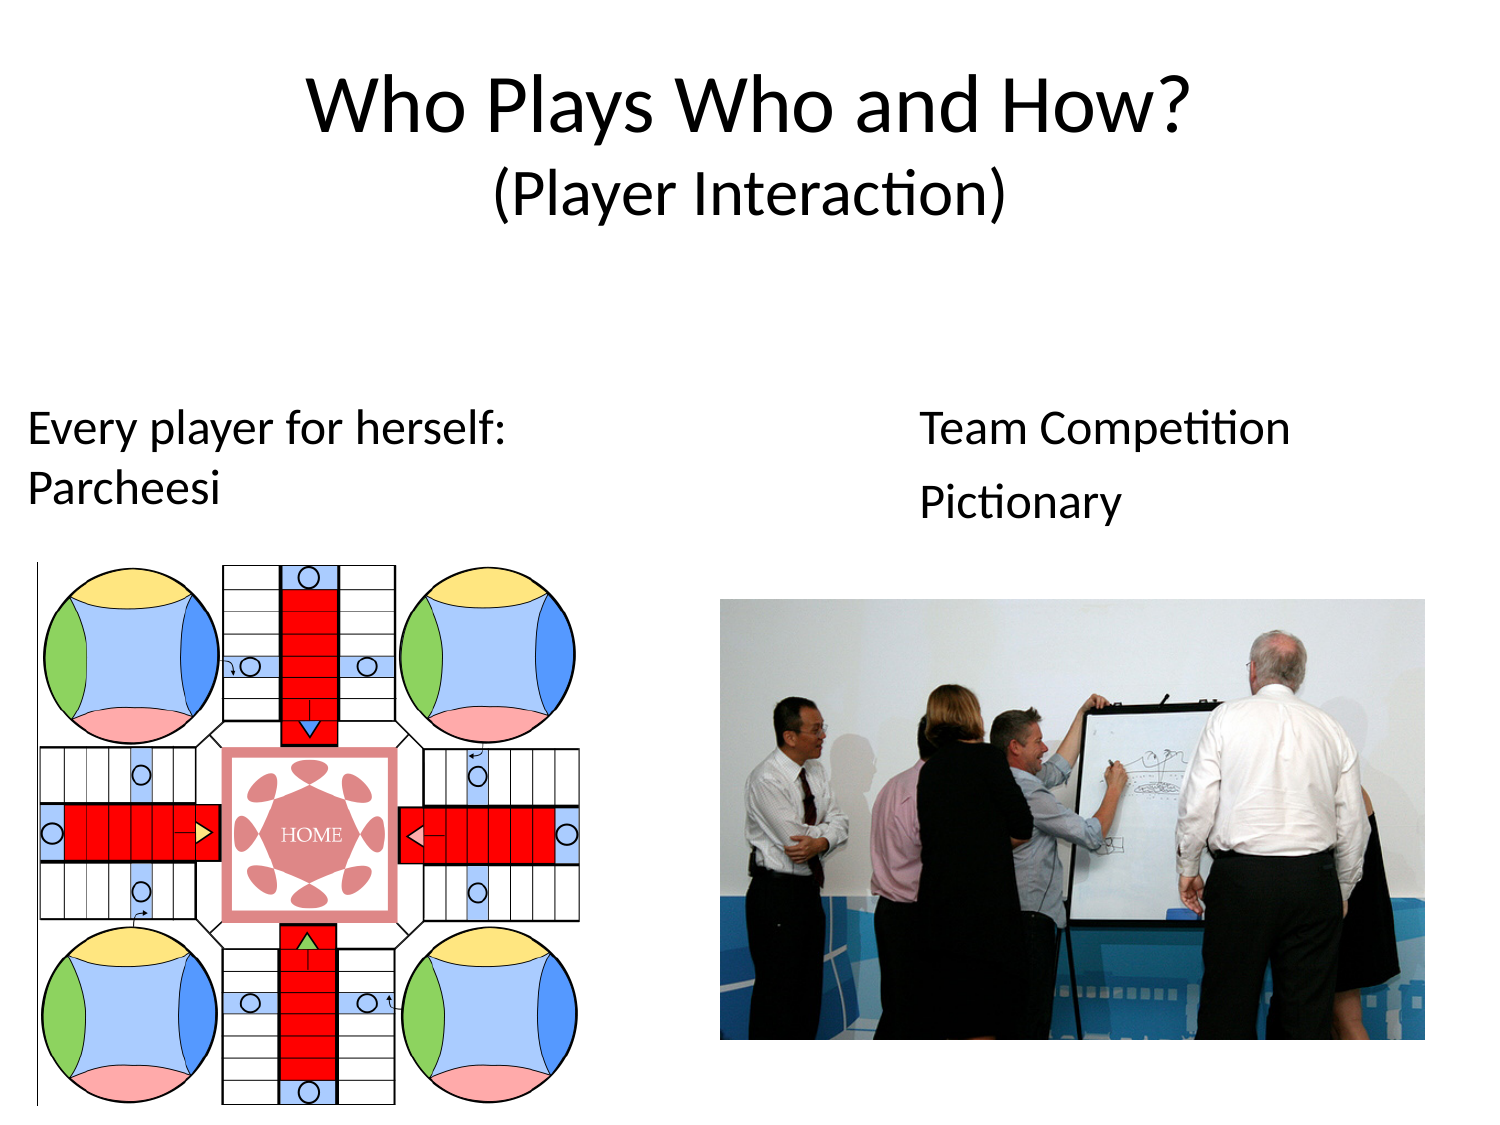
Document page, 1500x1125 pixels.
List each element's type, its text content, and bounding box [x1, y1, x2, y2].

title Who Plays Who and How? (Player Interaction) [75, 45, 1425, 233]
text_box Every player for herself: Parcheesi [12, 387, 863, 524]
picture [720, 599, 1425, 1041]
list Team Competition Pictionary [904, 387, 1488, 525]
picture [37, 562, 581, 1106]
